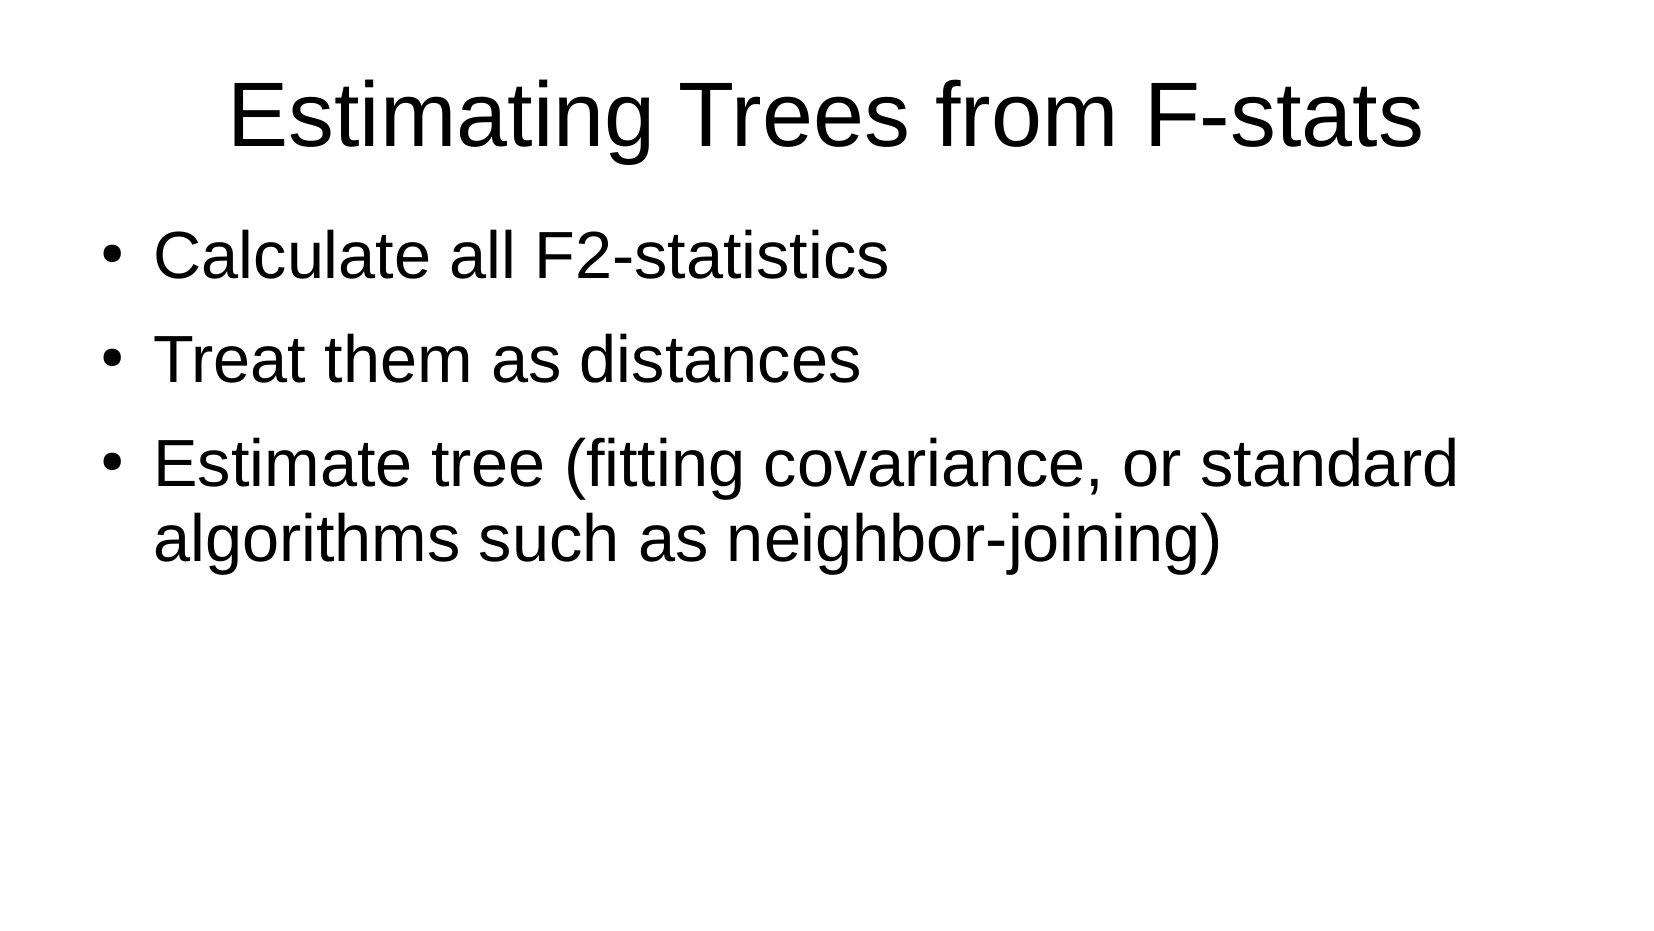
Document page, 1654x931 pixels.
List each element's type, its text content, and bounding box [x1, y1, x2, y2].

title Estimating Trees from F-stats [82, 37, 1571, 193]
list Calculate all F2-statistics Treat them as distances Estimate tree (fitting covariance, or standard algorithms such as neighbor-joining) [82, 217, 1571, 758]
